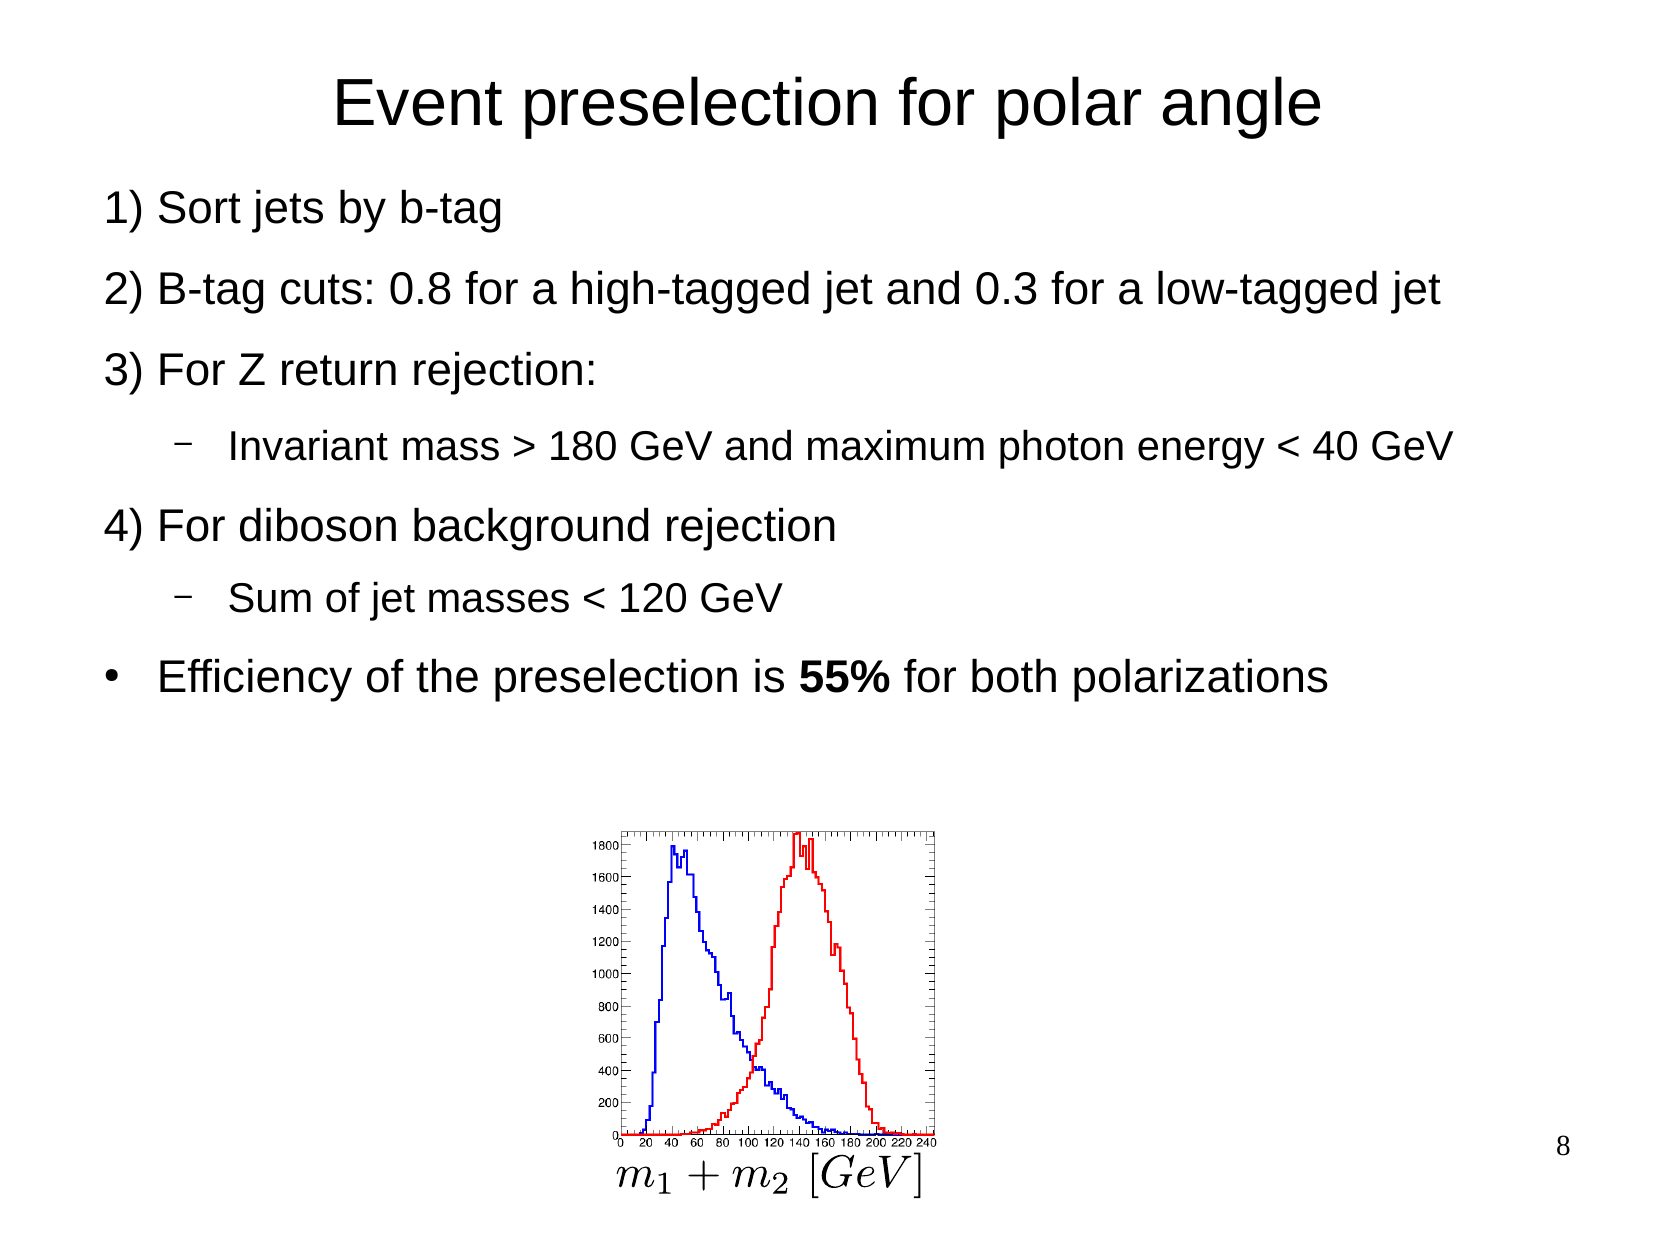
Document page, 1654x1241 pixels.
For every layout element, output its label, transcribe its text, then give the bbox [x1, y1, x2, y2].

picture [586, 826, 945, 1156]
list Sort jets by b-tag B-tag cuts: 0.8 for a high-tagged jet and 0.3 for a low-tagged jet For Z return rejection: Invariant mass > 180 GeV and maximum photon energy < 40 GeV For diboson background rejection Sum of jet masses < 120 GeV Efficiency of the preselection is 55% for both polarizations [85, 182, 1531, 1171]
title Event preselection for polar angle [85, 52, 1571, 153]
text_box [615, 1152, 926, 1199]
